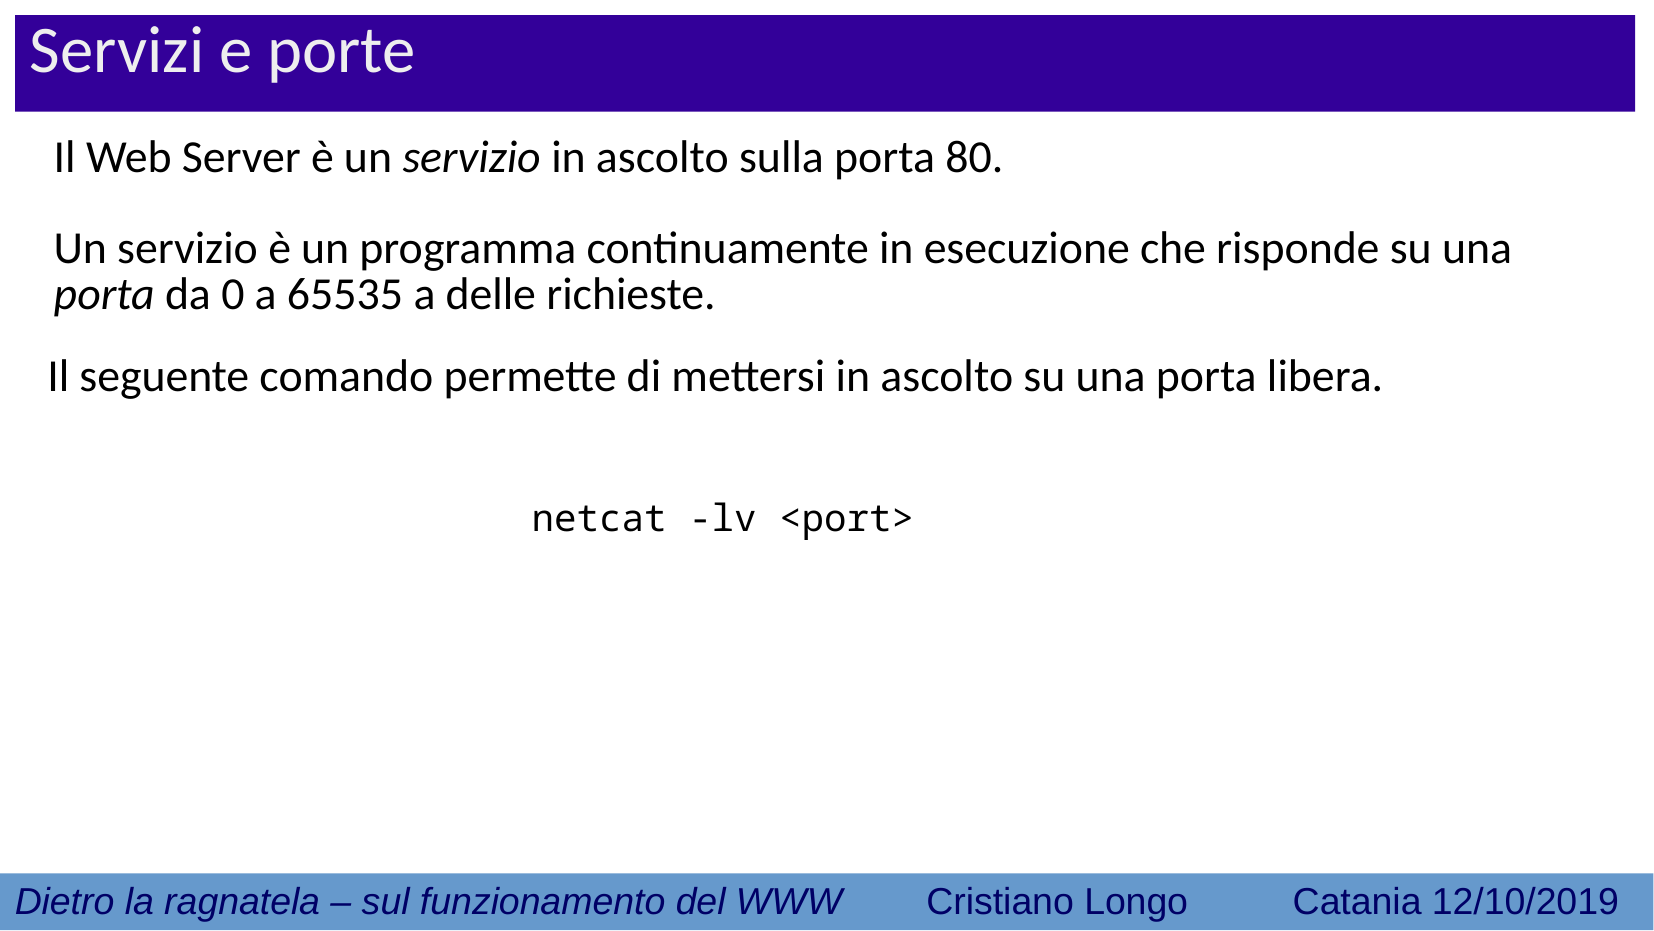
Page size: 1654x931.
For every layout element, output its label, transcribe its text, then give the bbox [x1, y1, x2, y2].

text_box Servizi e porte [15, 15, 1636, 112]
text_box Dietro la ragnatela – sul funzionamento del WWW Cristiano Longo Catania 12/10/2019 [0, 873, 1654, 931]
text_box netcat -lv <port> [516, 484, 929, 537]
text_box Il Web Server è un servizio in ascolto sulla porta 80. Un servizio è un programma continuamente in esecuzione che risponde su una porta da 0 a 65535 a delle richieste. [38, 130, 1627, 342]
text_box Il seguente comando permette di mettersi in ascolto su una porta libera. [32, 350, 1580, 503]
